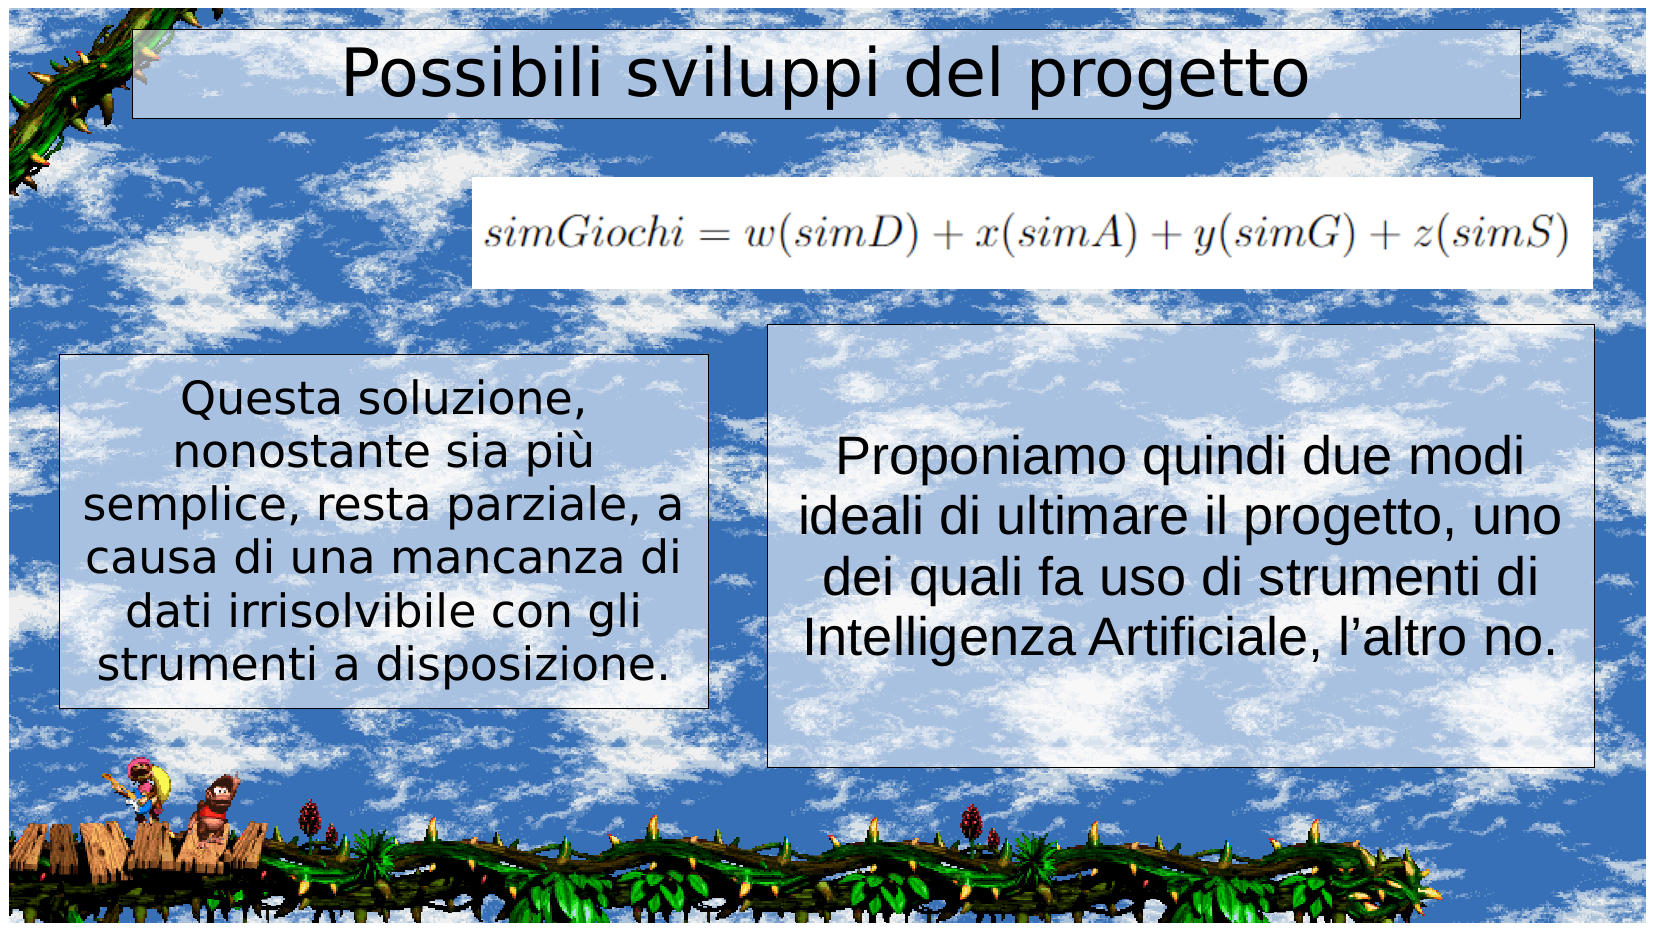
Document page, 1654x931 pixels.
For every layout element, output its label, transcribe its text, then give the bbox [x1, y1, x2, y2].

text_box Questa soluzione, nonostante sia più semplice, resta parziale, a causa di una mancanza di dati irrisolvibile con gli strumenti a disposizione. [59, 354, 709, 709]
text_box Proponiamo quindi due modi ideali di ultimare il progetto, uno dei quali fa uso di strumenti di Intelligenza Artificiale, l’altro no. [767, 324, 1595, 768]
subtitle Possibili sviluppi del progetto [132, 29, 1521, 119]
picture [0, 0, 1654, 931]
